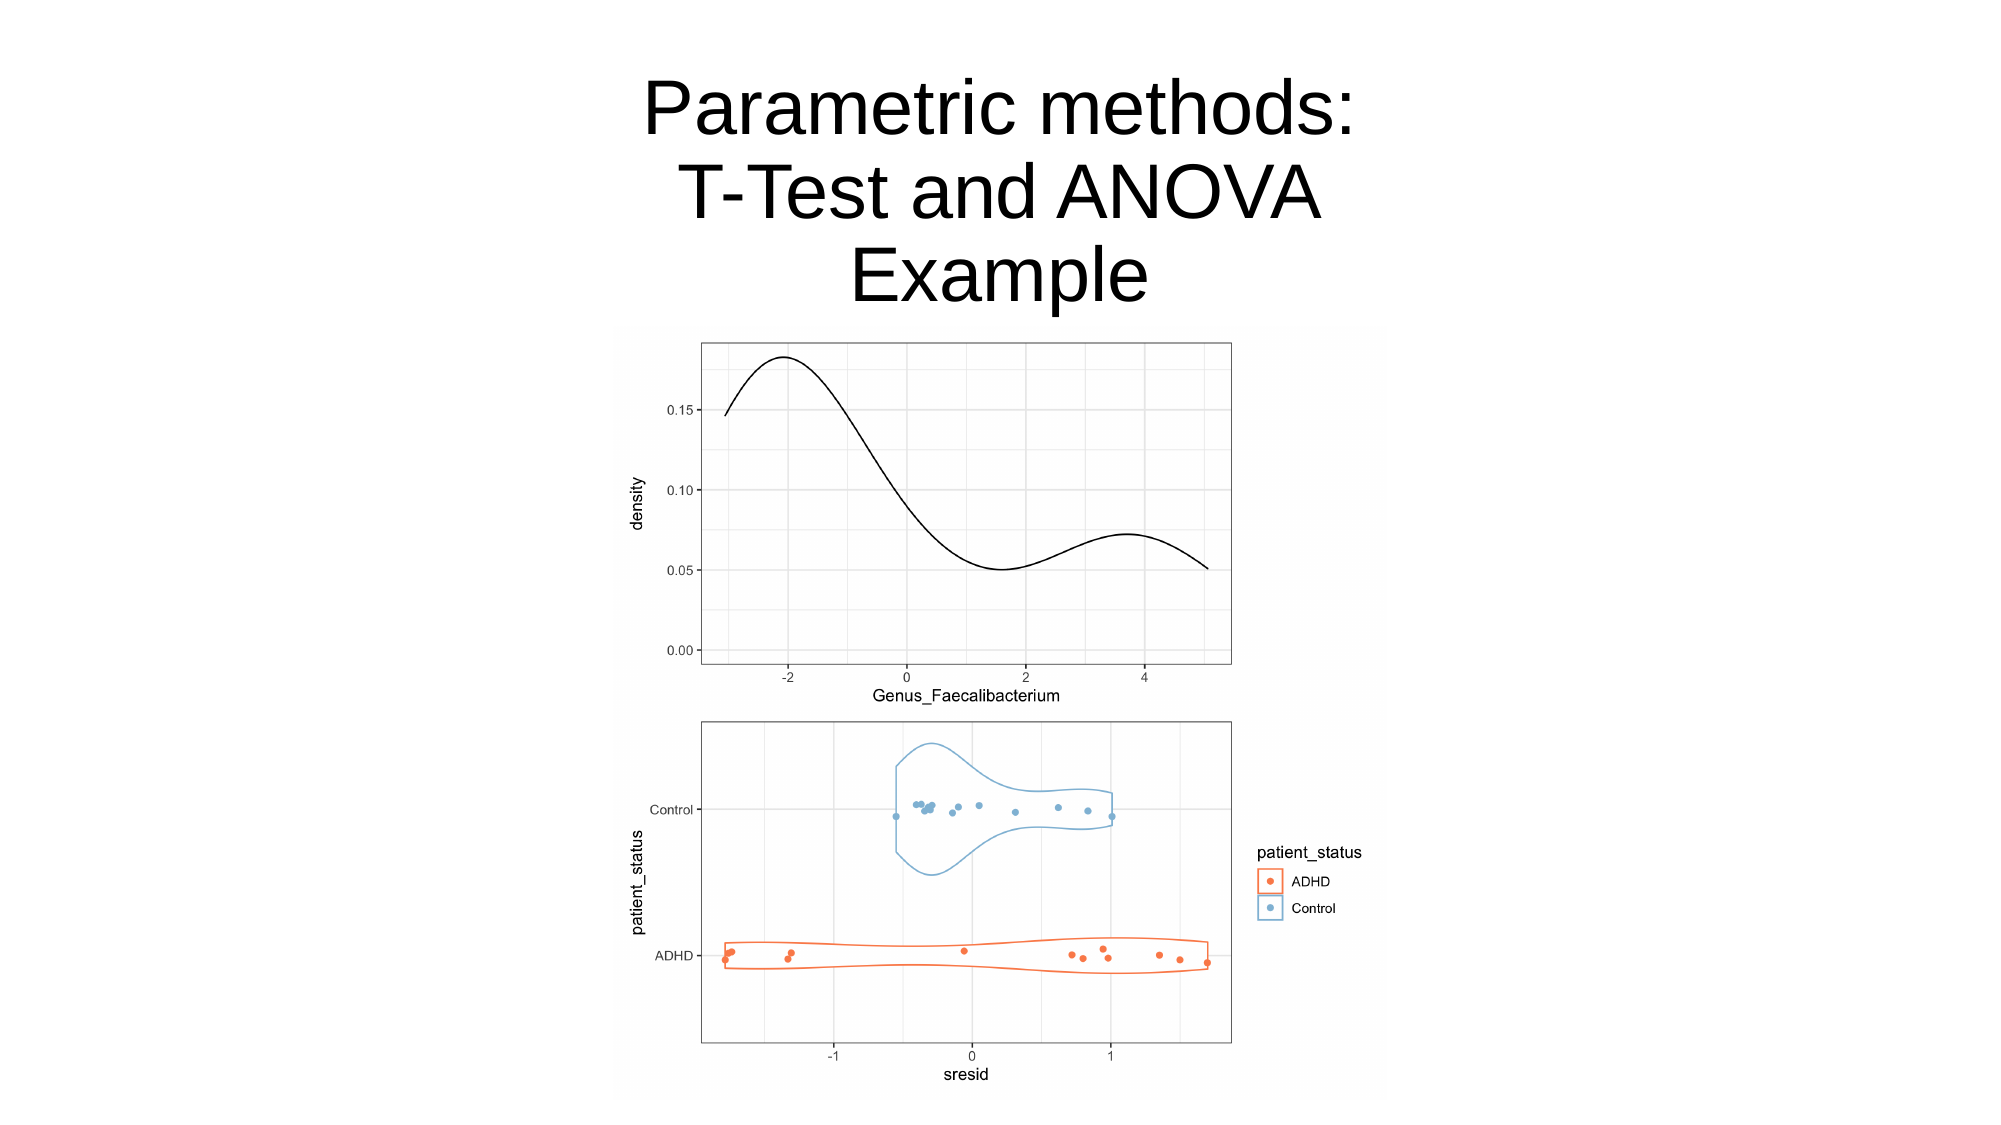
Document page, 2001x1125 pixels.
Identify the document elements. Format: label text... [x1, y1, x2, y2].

picture [613, 326, 1387, 1100]
title Parametric methods: T-Test and ANOVA Example [137, 59, 1863, 327]
